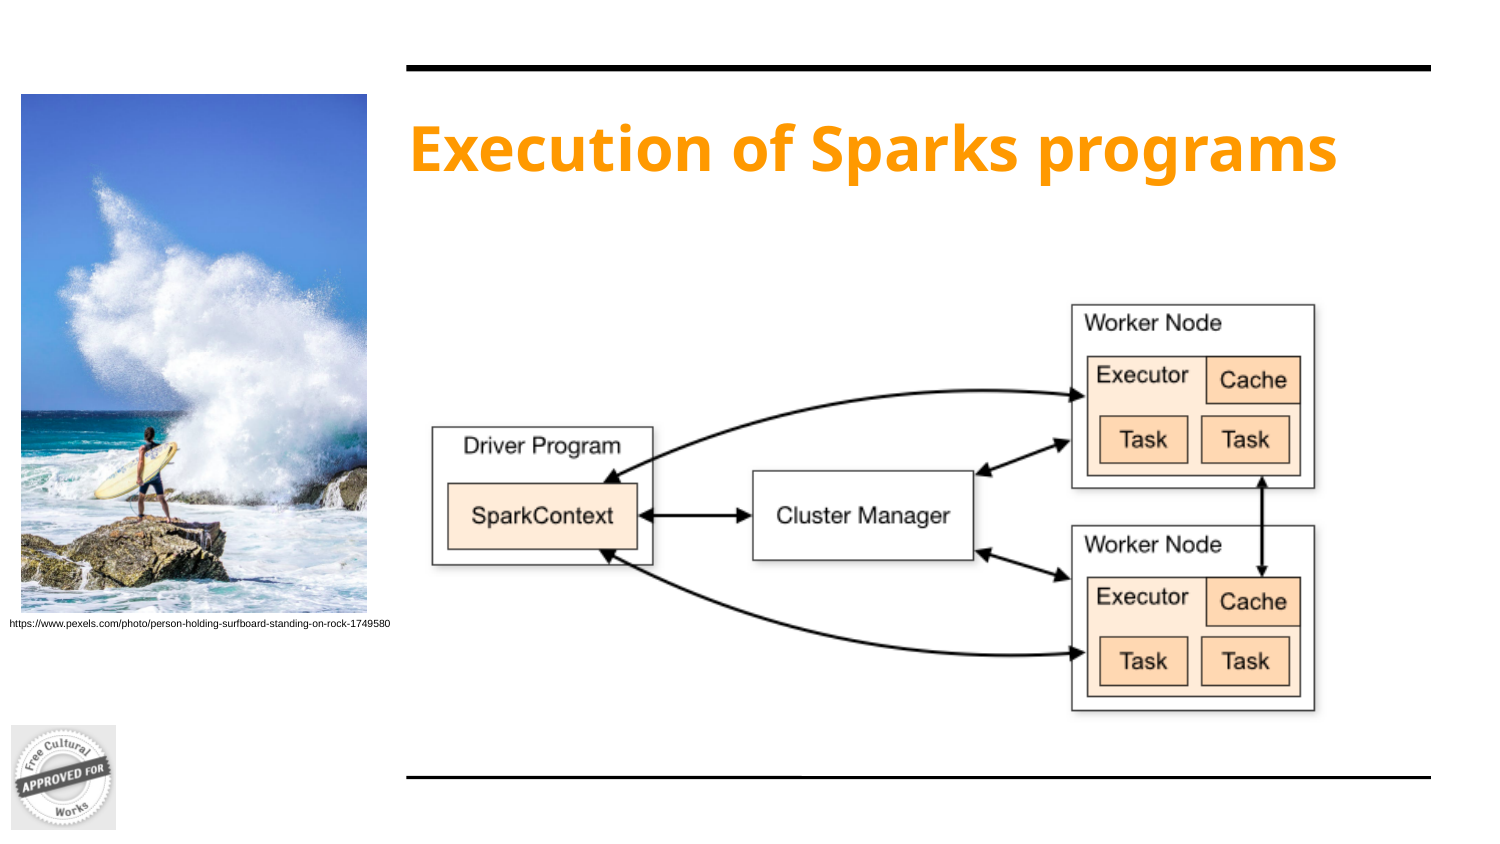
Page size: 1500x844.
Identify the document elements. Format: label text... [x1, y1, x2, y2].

picture [410, 284, 1342, 732]
title Execution of Sparks programs [393, 94, 1431, 199]
text_box https://www.pexels.com/photo/person-holding-surfboard-standing-on-rock-1749580 [0, 605, 420, 633]
picture [21, 94, 367, 605]
picture [11, 725, 116, 830]
